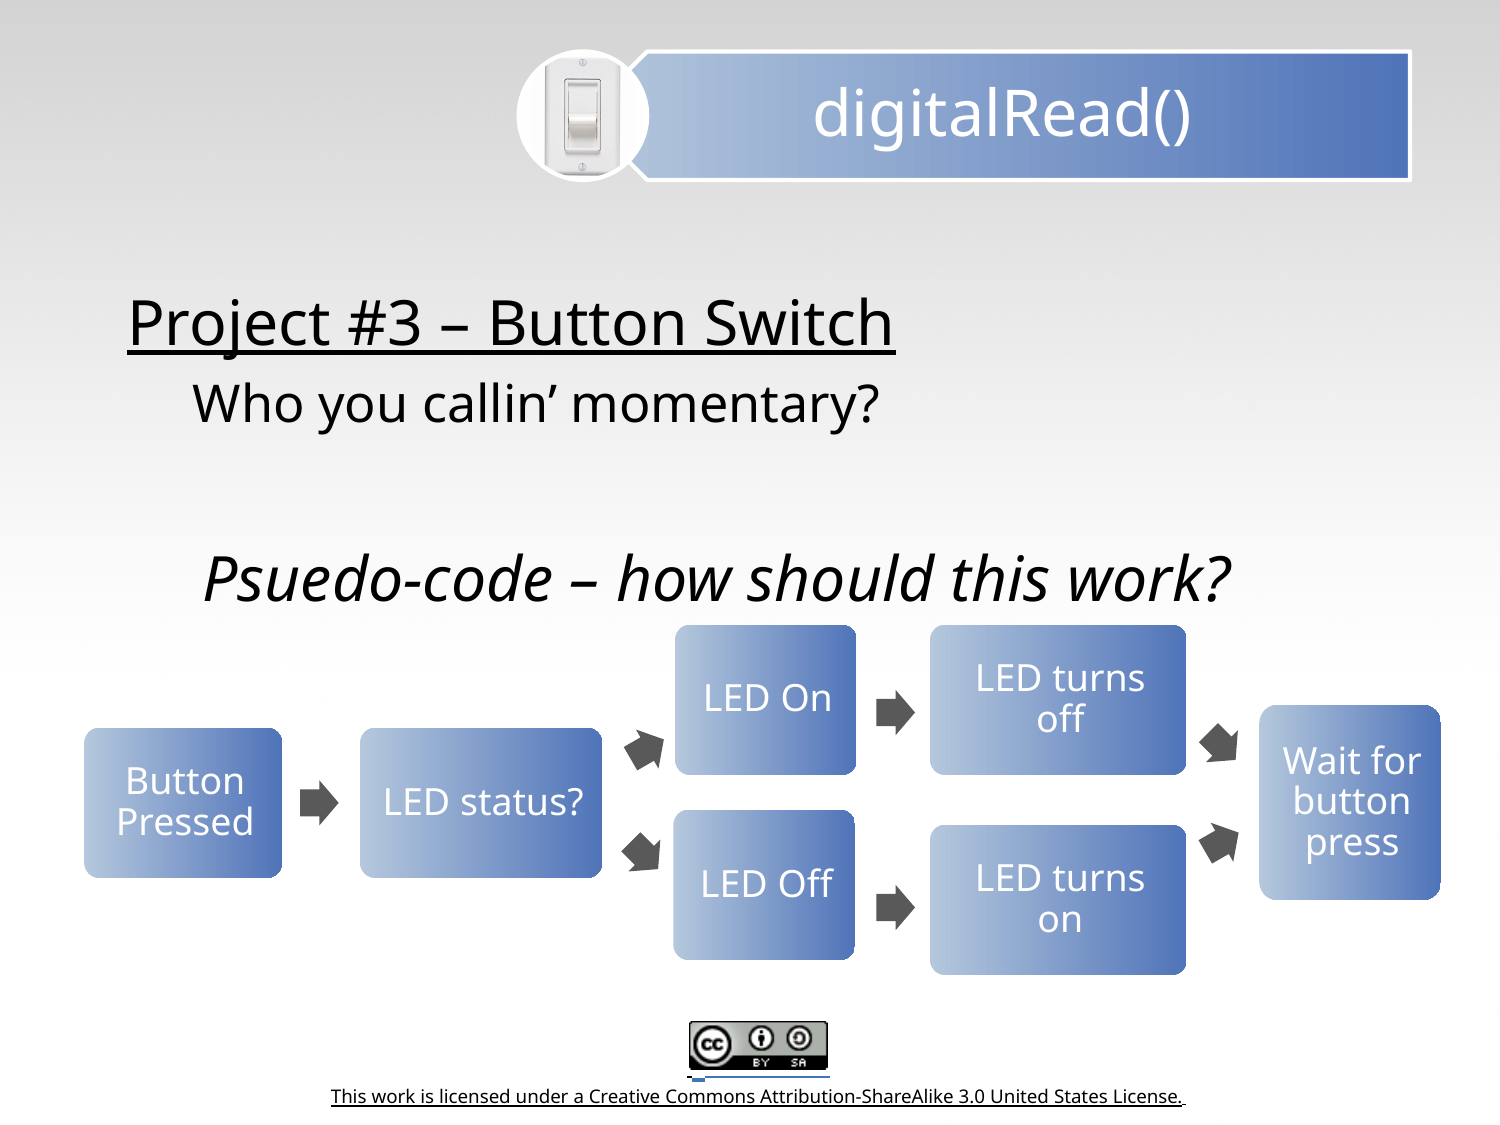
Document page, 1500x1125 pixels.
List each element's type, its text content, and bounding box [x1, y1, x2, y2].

text_box [876, 690, 916, 736]
text_box LED Off [673, 809, 856, 960]
text_box Button Pressed [84, 727, 282, 878]
text_box [623, 729, 664, 771]
list Project #3 – Button Switch Who you callin’ momentary? Psuedo-code – how should this work? [112, 275, 1388, 1000]
text_box digitalRead() [629, 51, 1411, 180]
text_box [621, 832, 661, 872]
text_box [1198, 822, 1239, 864]
text_box LED turns off [929, 624, 1187, 775]
text_box LED On [674, 624, 857, 775]
picture [0, 0, 1500, 1125]
text_box LED turns on [929, 824, 1187, 975]
text_box [876, 885, 916, 931]
text_box LED status? [359, 727, 603, 878]
text_box [300, 780, 339, 826]
text_box [1198, 723, 1238, 763]
text_box [518, 51, 648, 180]
text_box Wait for button press [1259, 704, 1441, 901]
